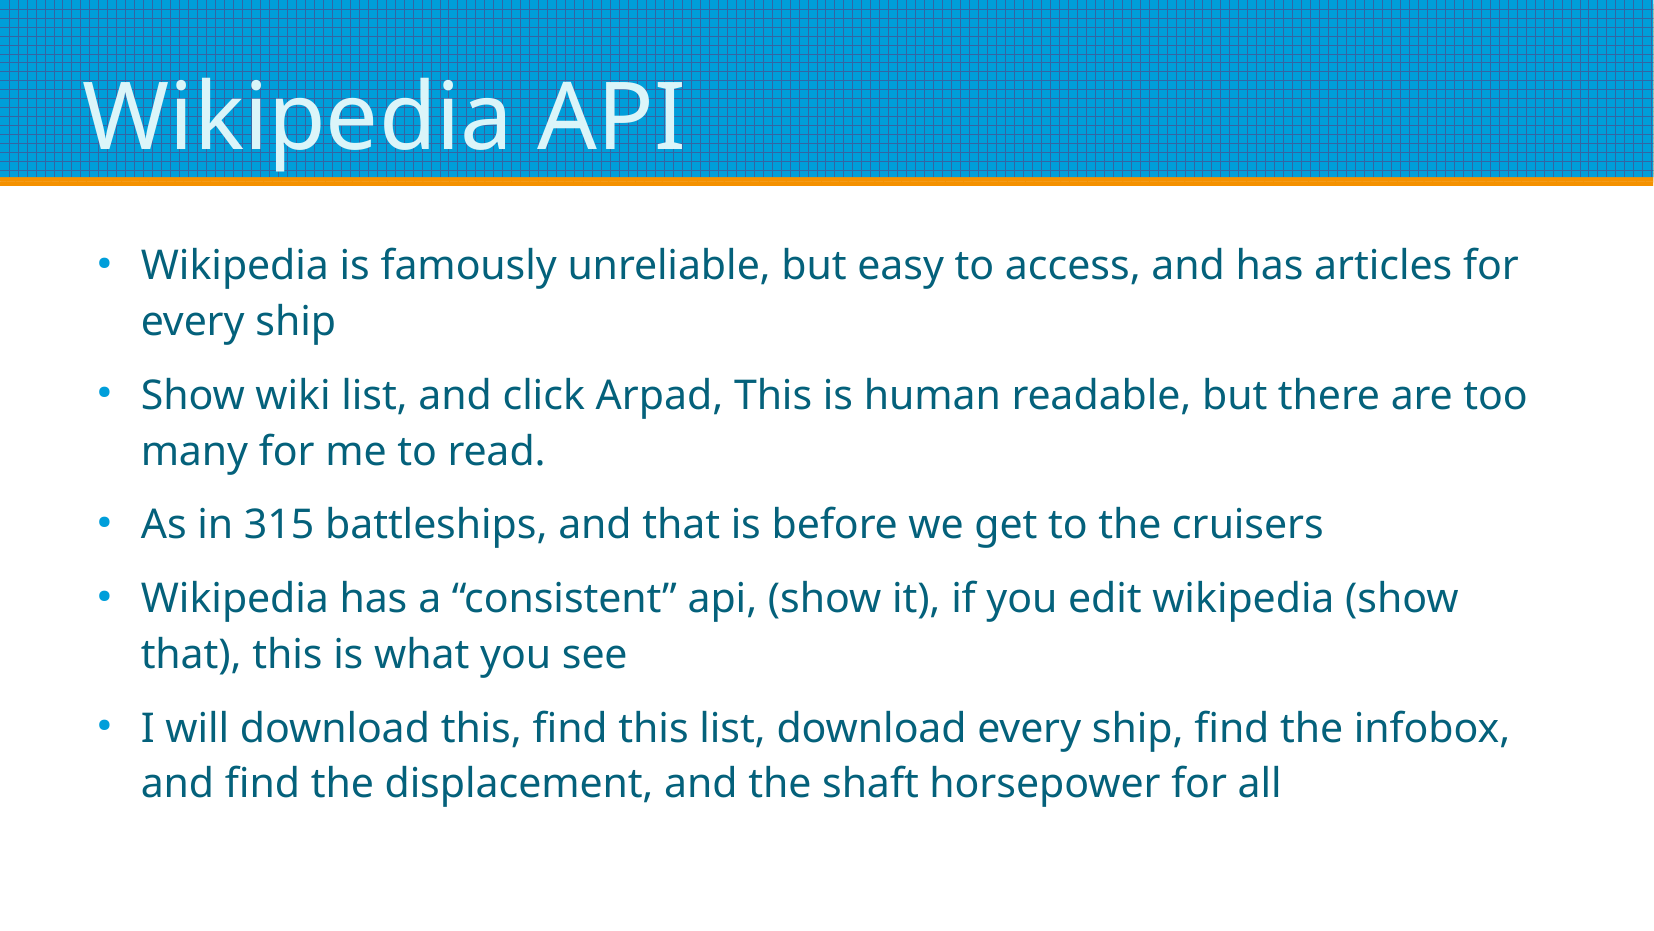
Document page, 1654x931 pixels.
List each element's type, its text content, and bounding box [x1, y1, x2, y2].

list Wikipedia is famously unreliable, but easy to access, and has articles for every ship Show wiki list, and click Arpad, This is human readable, but there are too many for me to read. As in 315 battleships, and that is before we get to the cruisers Wikipedia has a “consistent” api, (show it), if you edit wikipedia (show that), this is what you see I will download this, find this list, download every ship, find the infobox, and find the displacement, and the shaft horsepower for all [82, 236, 1571, 813]
title Wikipedia API [82, 14, 1571, 178]
